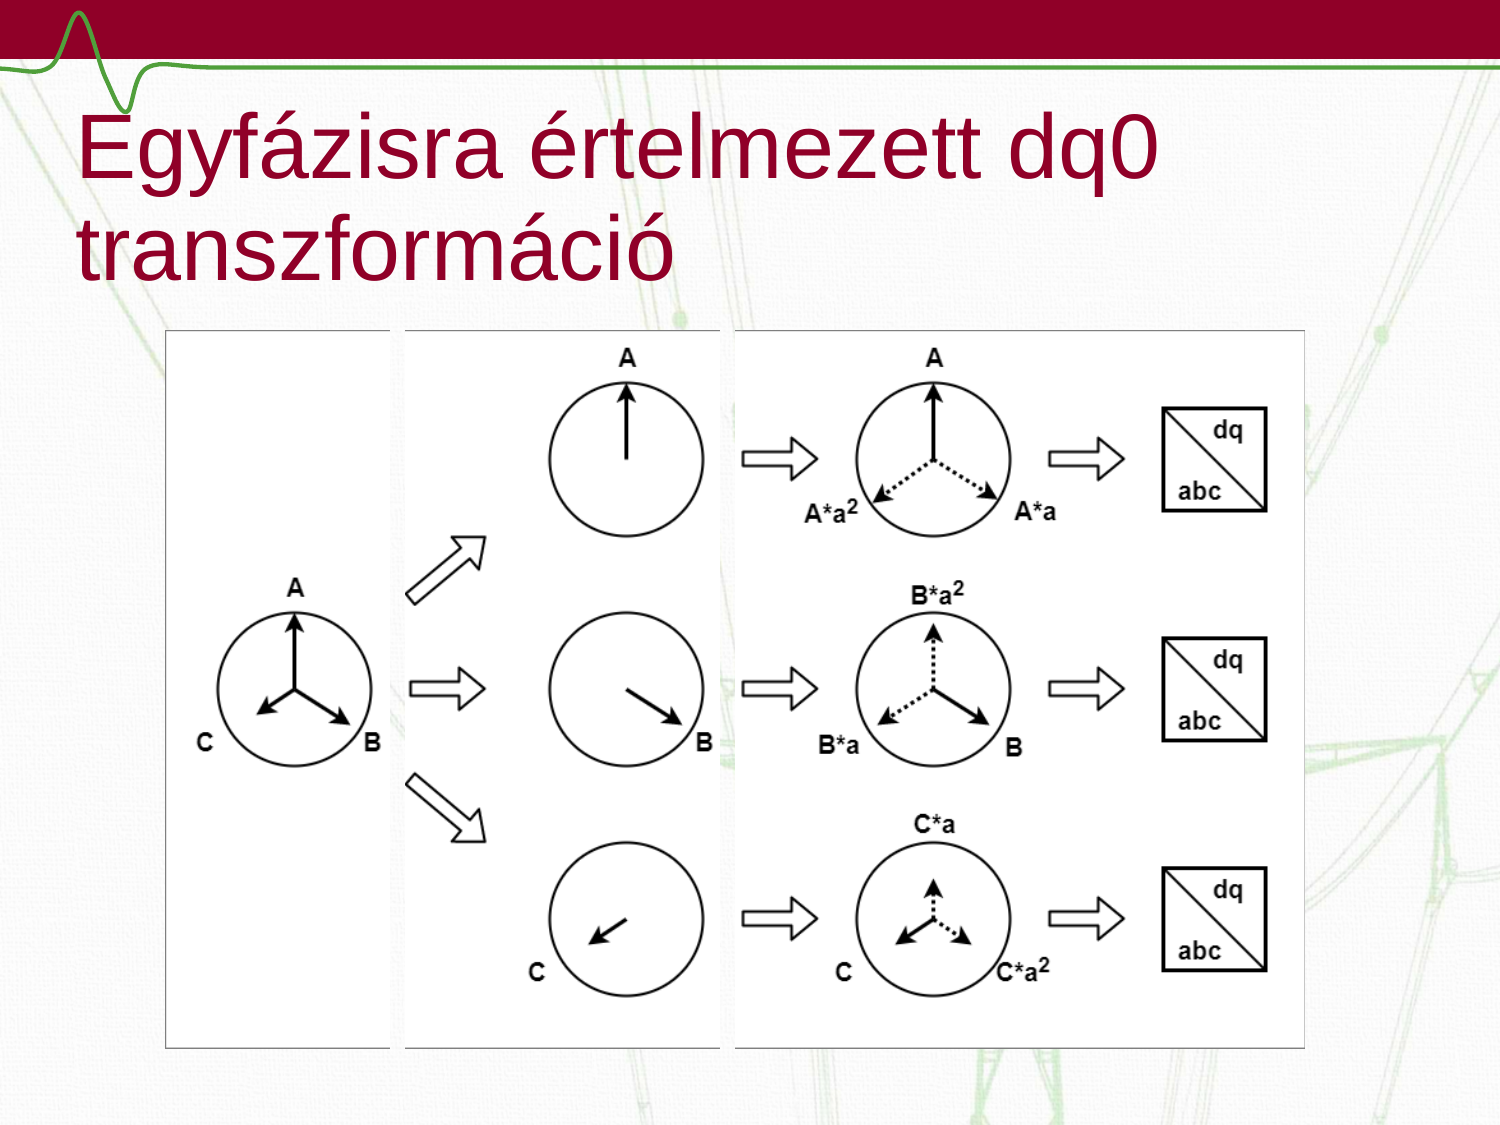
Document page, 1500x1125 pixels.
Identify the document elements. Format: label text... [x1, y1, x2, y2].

title Egyfázisra értelmezett dq0 transzformáció [75, 95, 1425, 301]
picture [0, 59, 1500, 1125]
picture [0, 59, 53, 69]
picture [102, 59, 1500, 95]
